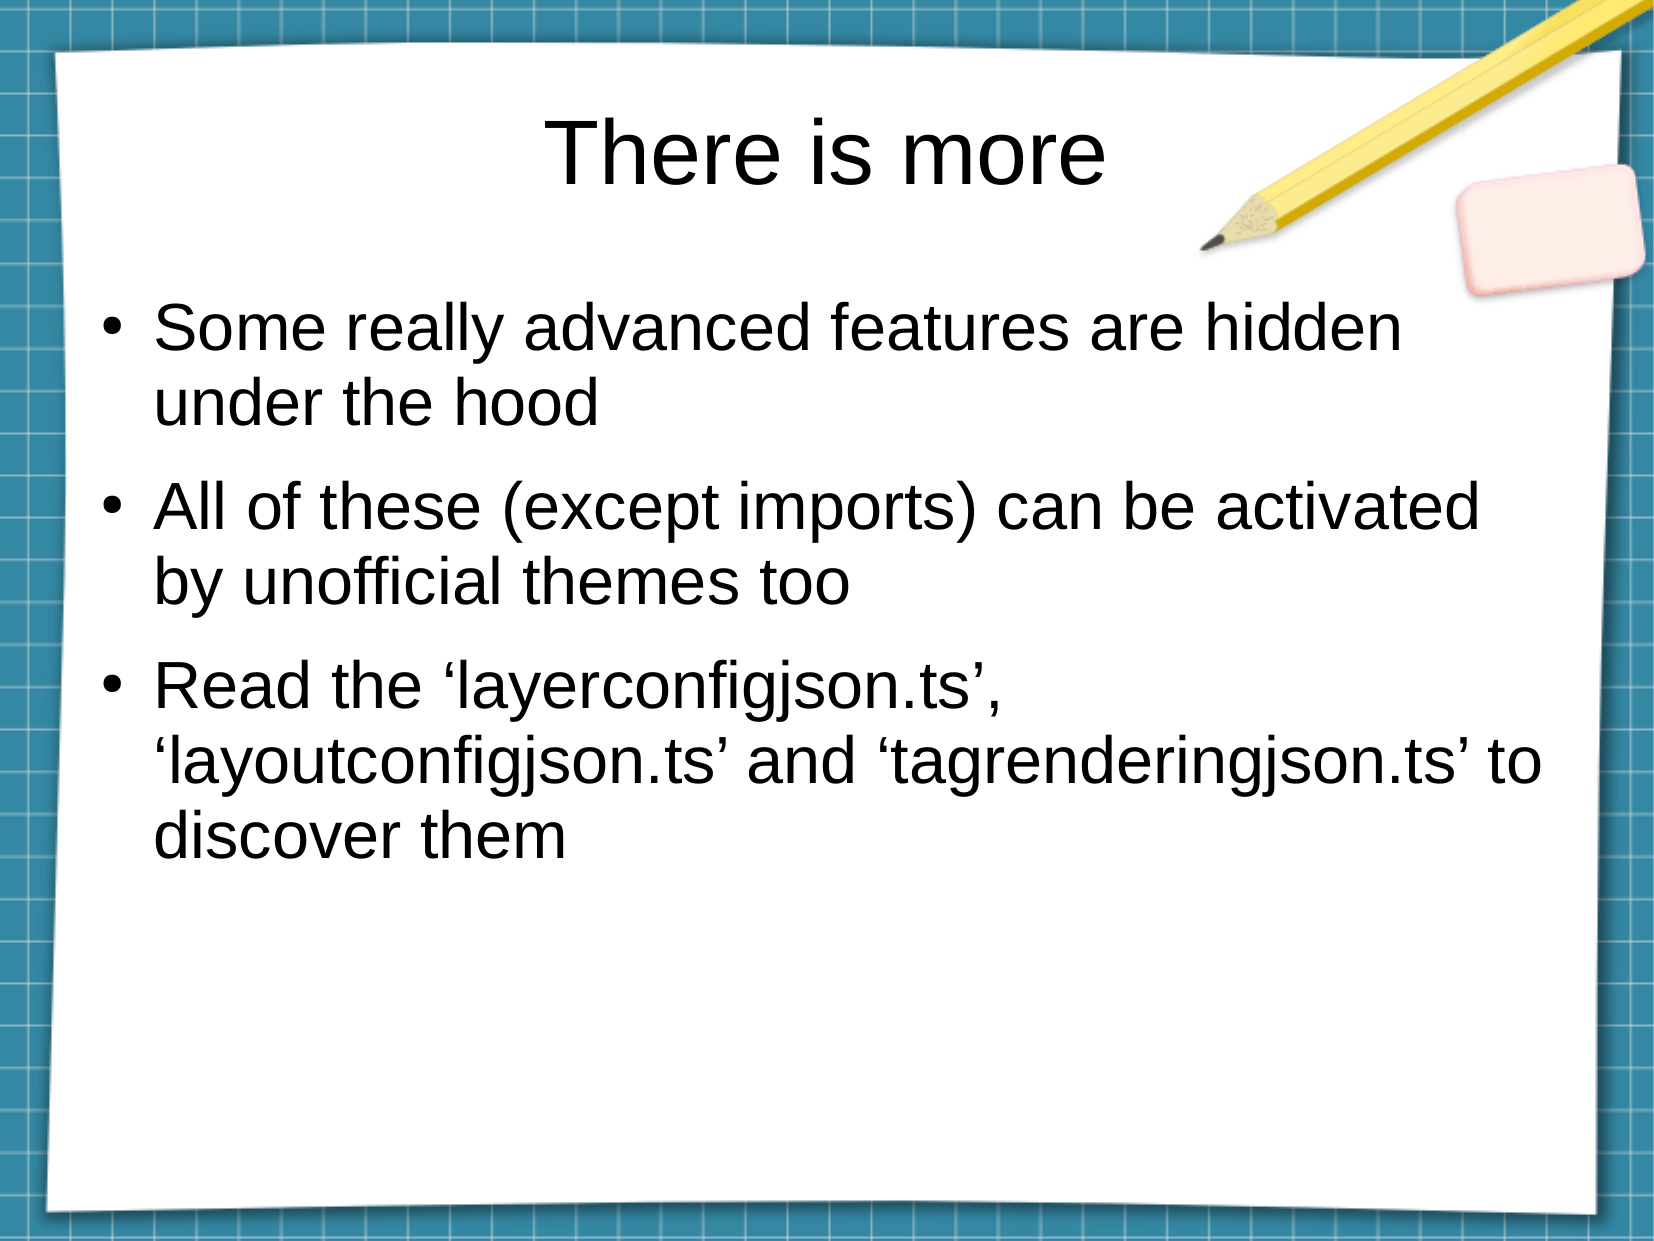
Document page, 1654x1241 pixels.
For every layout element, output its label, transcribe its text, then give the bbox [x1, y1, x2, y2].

list Some really advanced features are hidden under the hood All of these (except imports) can be activated by unofficial themes too Read the ‘layerconfigjson.ts’, ‘layoutconfigjson.ts’ and ‘tagrenderingjson.ts’ to discover them [82, 290, 1571, 1010]
picture [0, 0, 1654, 1241]
title There is more [82, 49, 1571, 257]
